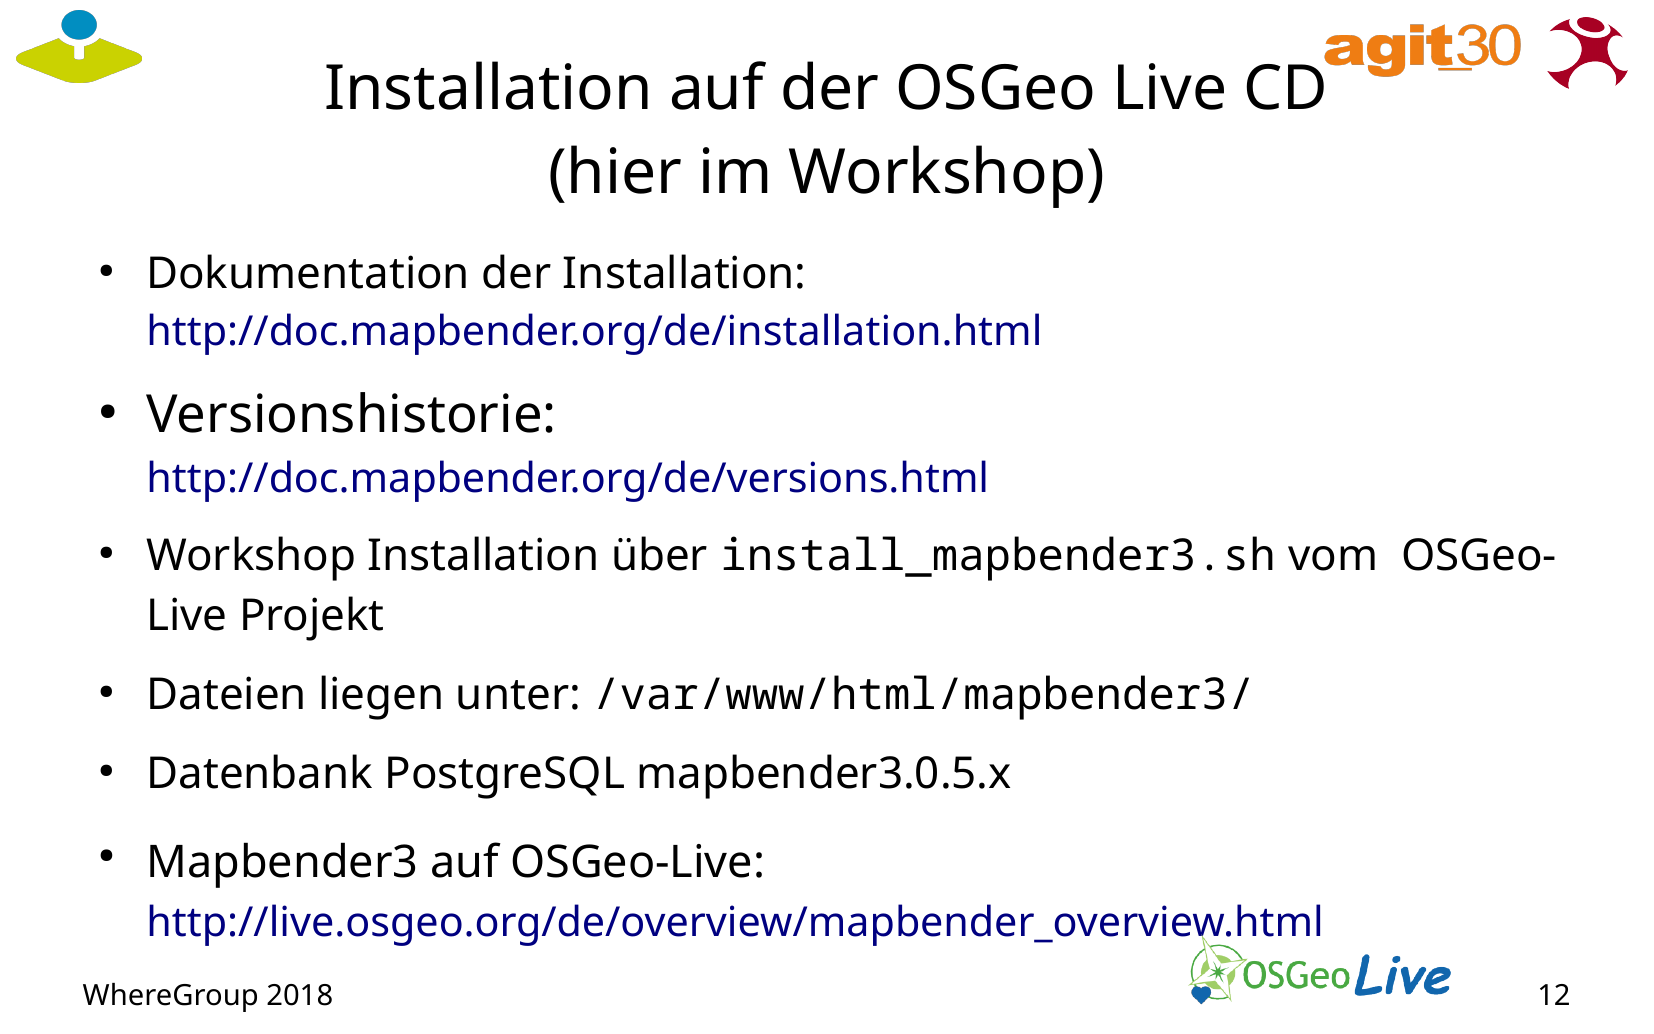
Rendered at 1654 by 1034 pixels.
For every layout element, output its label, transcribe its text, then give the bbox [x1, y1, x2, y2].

picture [1547, 17, 1628, 89]
title Installation auf der OSGeo Live CD (hier im Workshop) [82, 41, 1571, 214]
list Dokumentation der Installation: http://doc.mapbender.org/de/installation.html Versionshistorie: http://doc.mapbender.org/de/versions.html Workshop Installation über install_mapbender3.sh vom OSGeo-Live Projekt Dateien liegen unter: /var/www/html/mapbender3/ Datenbank PostgreSQL mapbender3.0.5.x Mapbender3 auf OSGeo-Live: http://live.osgeo.org/de/overview/mapbender_overview.html [82, 241, 1571, 955]
picture [1092, 933, 1524, 1005]
picture [16, 10, 142, 83]
picture [1322, 21, 1524, 41]
